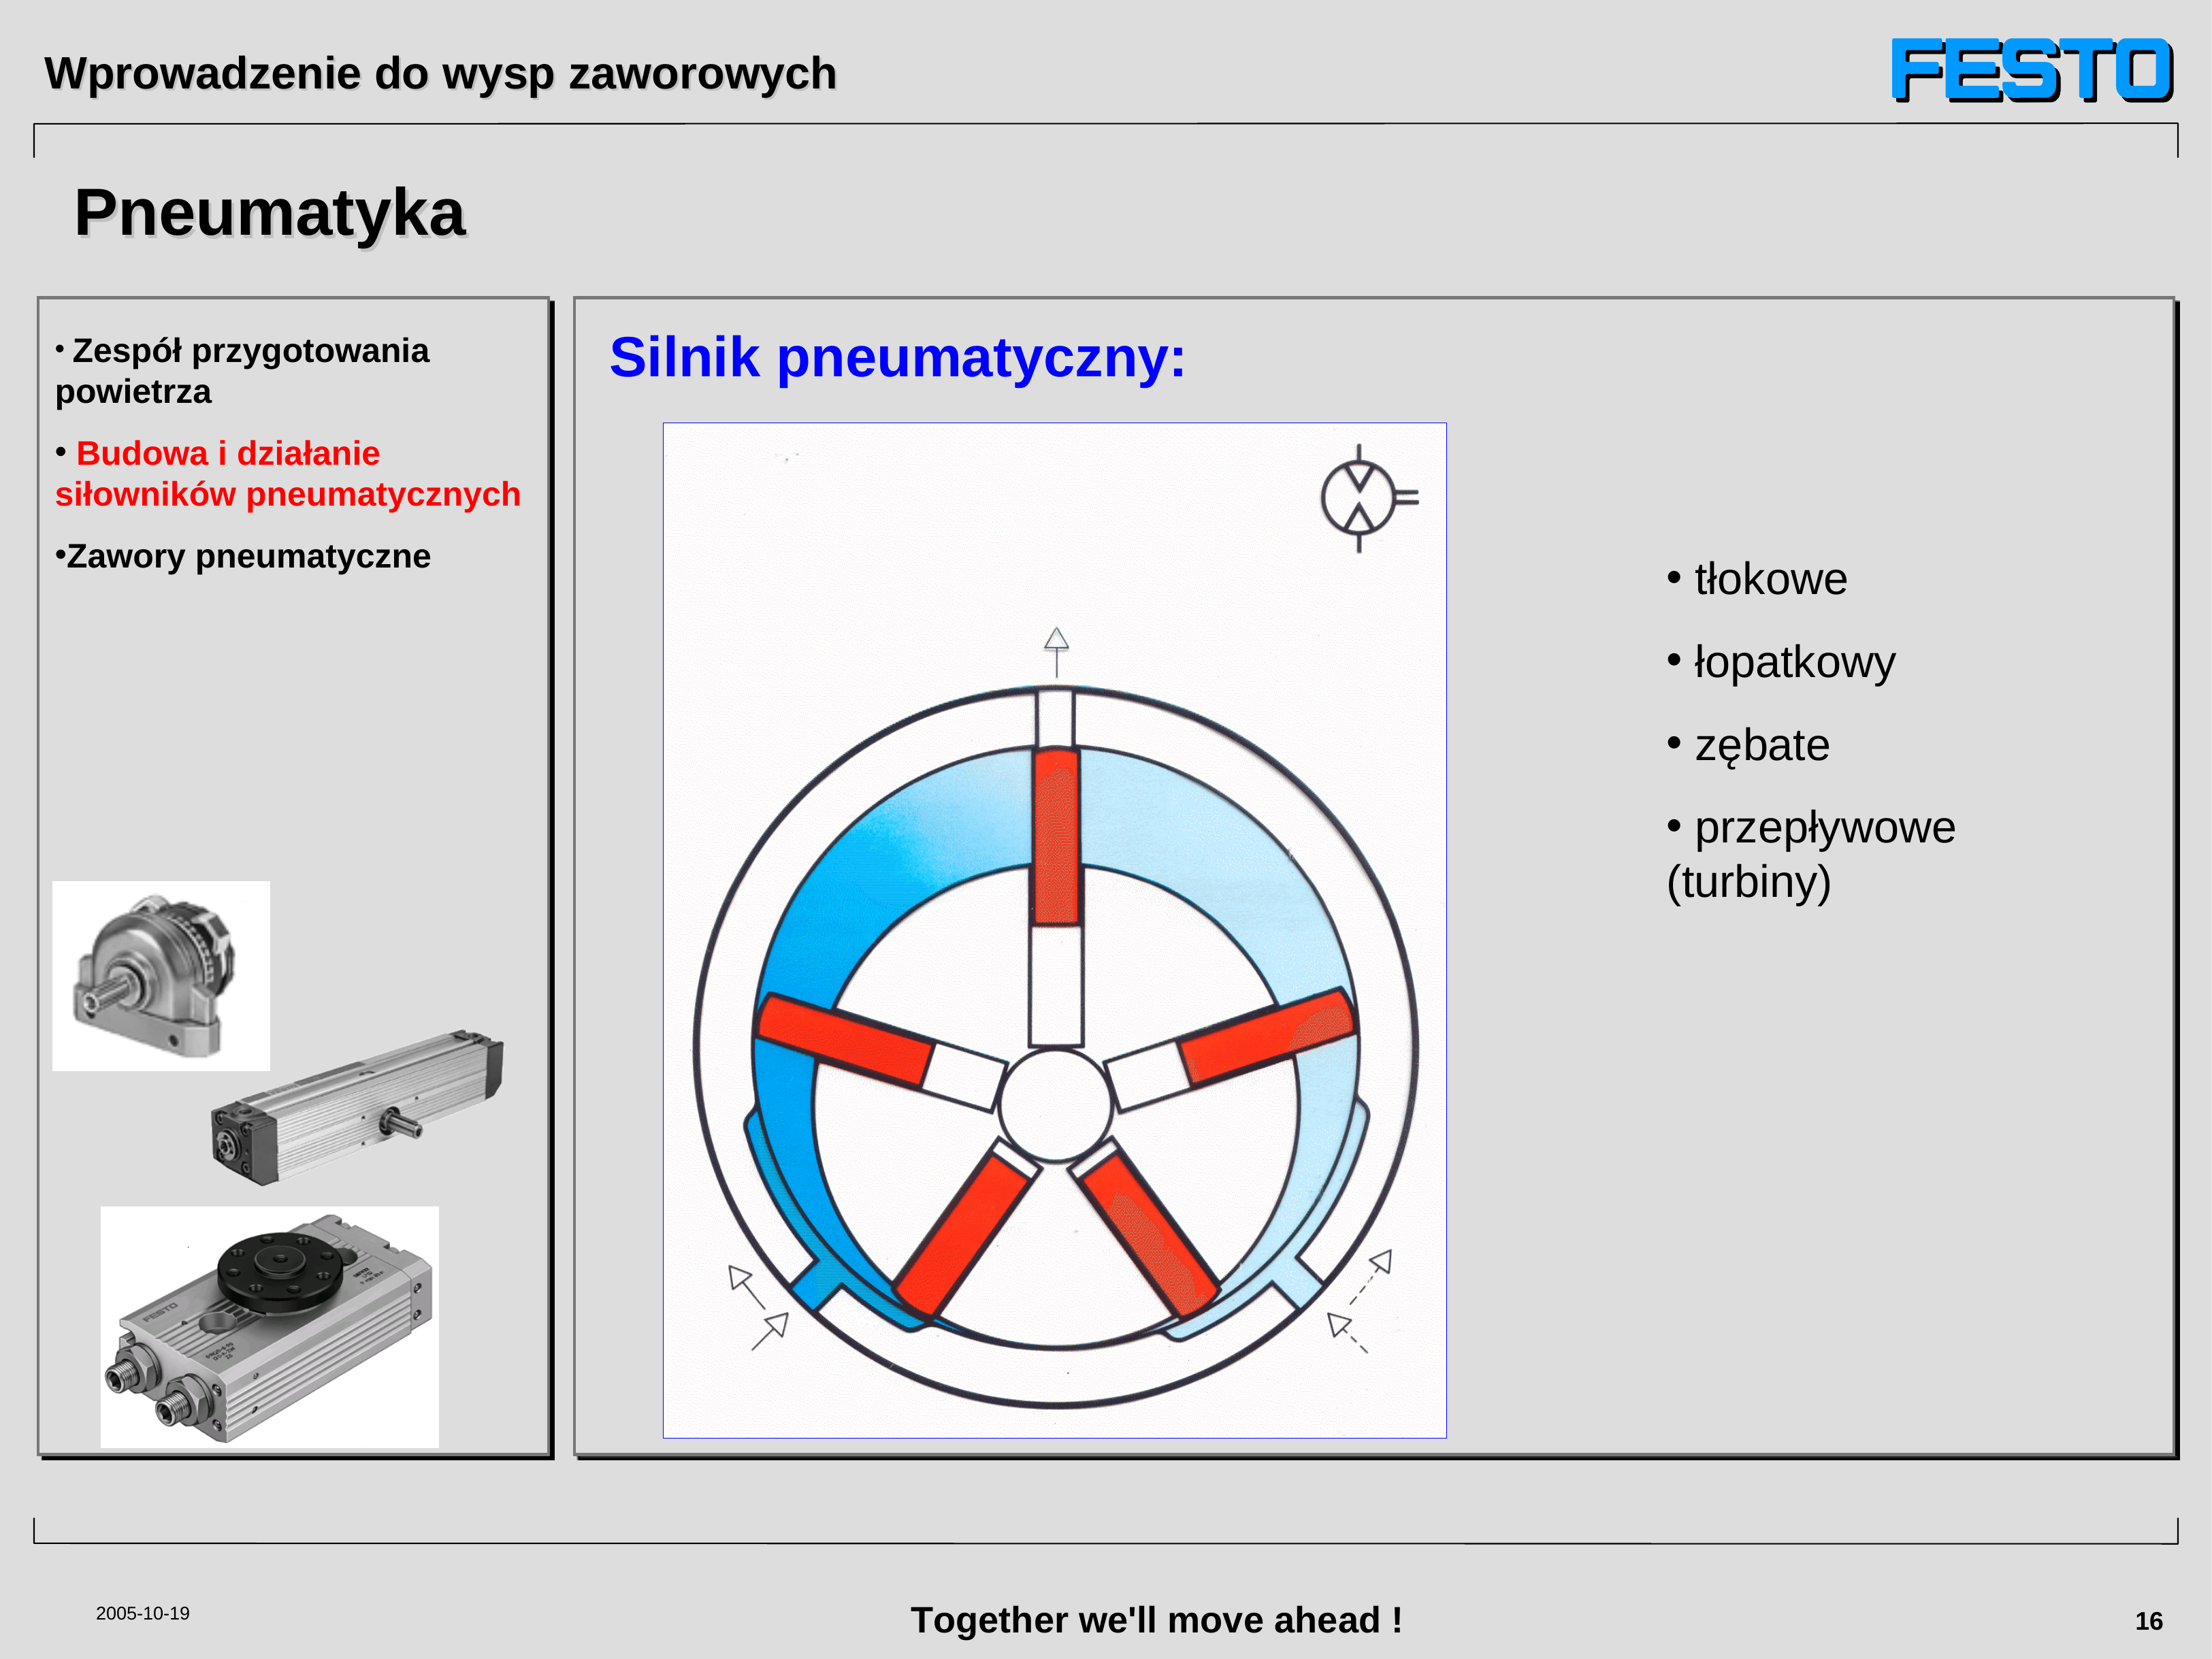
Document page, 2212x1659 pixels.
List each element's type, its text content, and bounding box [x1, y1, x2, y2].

text_box <number> [2057, 1592, 2186, 1648]
text_box Zespół przygotowania powietrza Budowa i działanie siłowników pneumatycznych Zawory pneumatyczne [44, 323, 536, 704]
picture [101, 1206, 439, 1448]
picture [664, 423, 1446, 1438]
text_box Silnik pneumatyczny: [599, 314, 1681, 394]
text_box Together we'll move ahead ! [807, 1592, 1508, 1644]
text_box 2005-10-19 [74, 1592, 387, 1633]
text_box tłokowe łopatkowy zębate przepływowe (turbiny) [1657, 544, 1983, 912]
picture [52, 881, 509, 1191]
title Pneumatyka [51, 142, 1895, 260]
